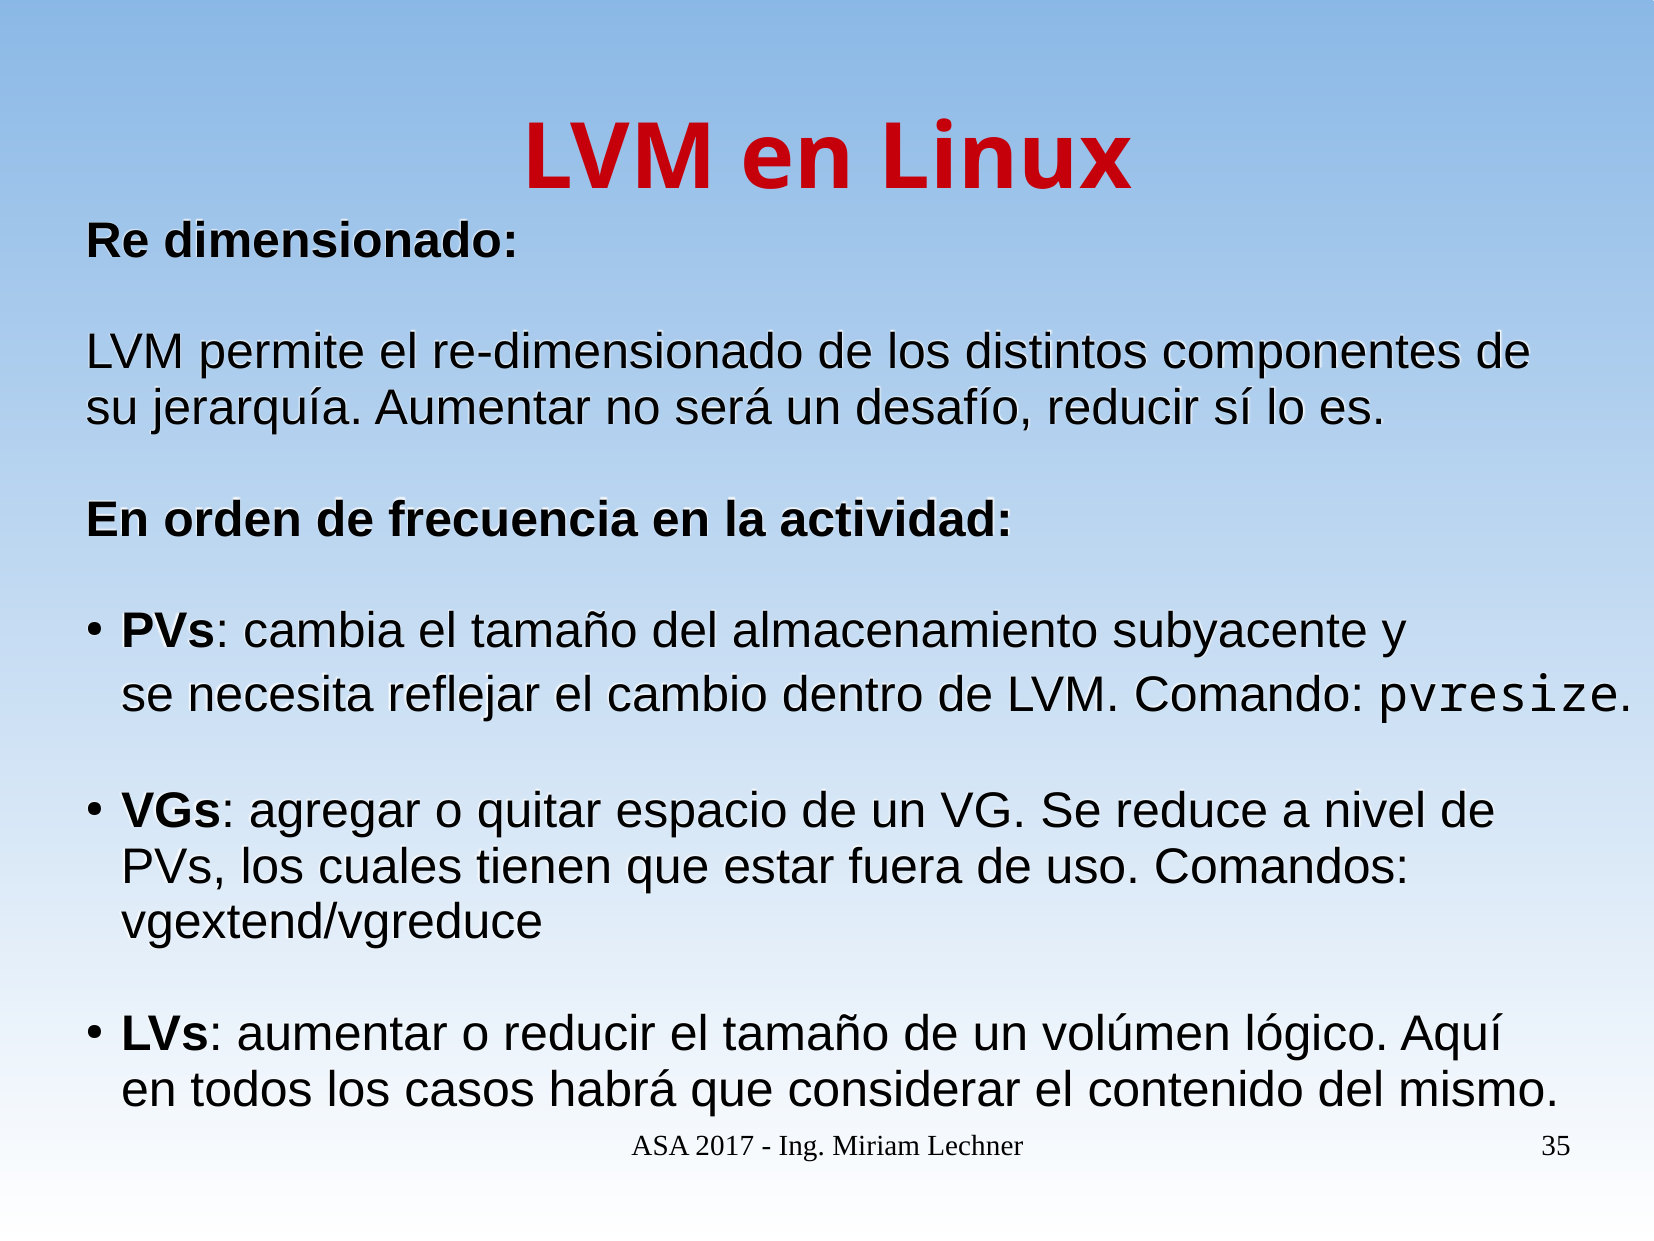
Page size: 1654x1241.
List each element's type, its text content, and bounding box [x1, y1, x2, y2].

text_box Re dimensionado: LVM permite el re-dimensionado de los distintos componentes de su jerarquía. Aumentar no será un desafío, reducir sí lo es. En orden de frecuencia en la actividad: PVs: cambia el tamaño del almacenamiento subyacente y se necesita reflejar el cambio dentro de LVM. Comando: pvresize. VGs: agregar o quitar espacio de un VG. Se reduce a nivel de PVs, los cuales tienen que estar fuera de uso. Comandos: vgextend/vgreduce LVs: aumentar o reducir el tamaño de un volúmen lógico. Aquí en todos los casos habrá que considerar el contenido del mismo. [70, 204, 1650, 1120]
title LVM en Linux [82, 49, 1571, 204]
